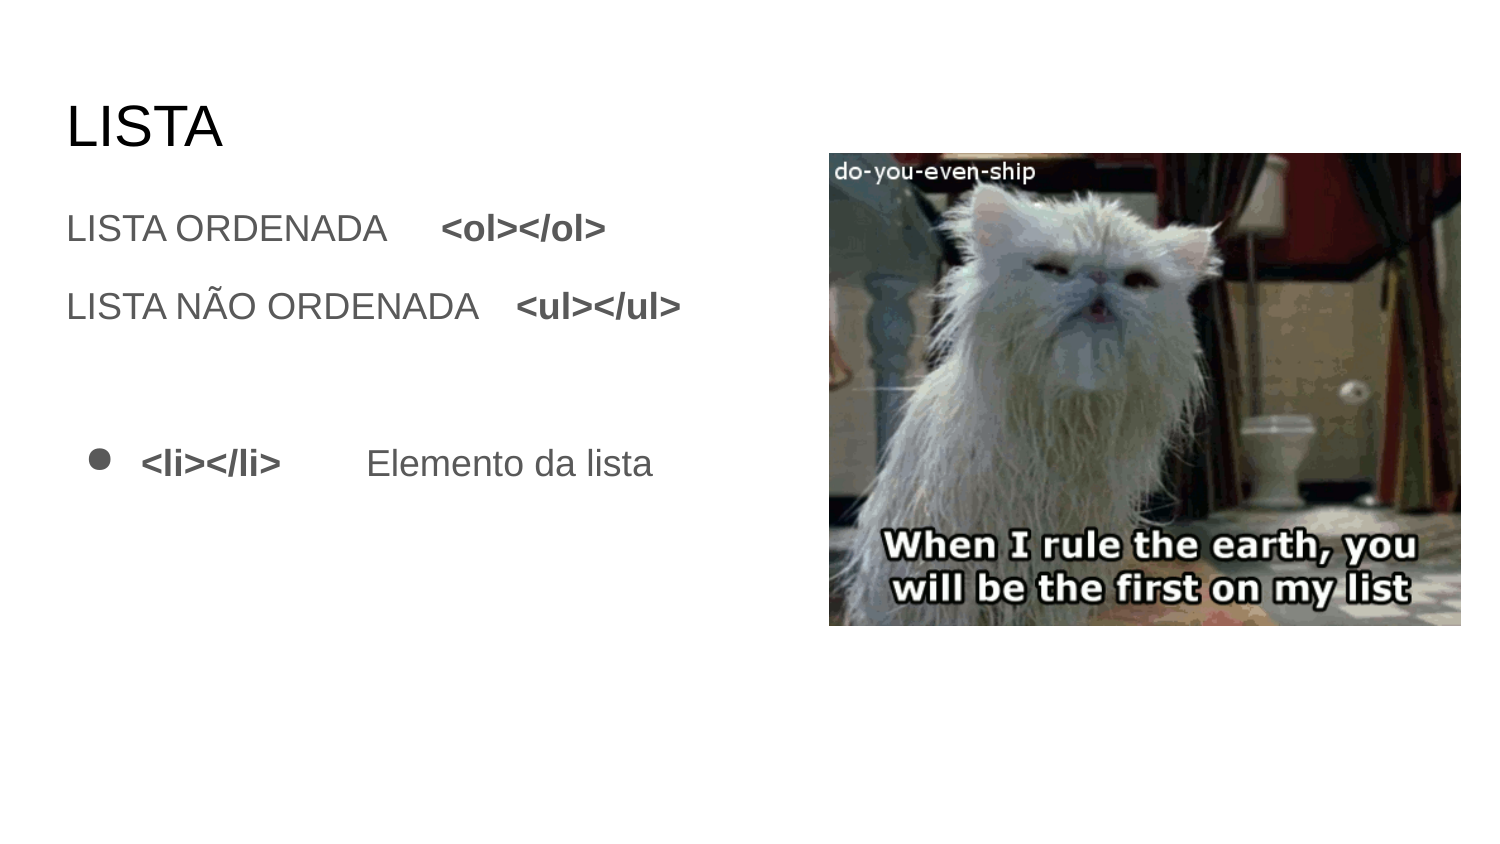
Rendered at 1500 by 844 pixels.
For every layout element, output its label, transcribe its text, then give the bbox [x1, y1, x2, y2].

picture [829, 153, 1461, 626]
list LISTA ORDENADA <ol></ol> LISTA NÃO ORDENADA <ul></ul> <li></li> Elemento da lista [51, 189, 1449, 750]
title LISTA [51, 72, 1449, 167]
